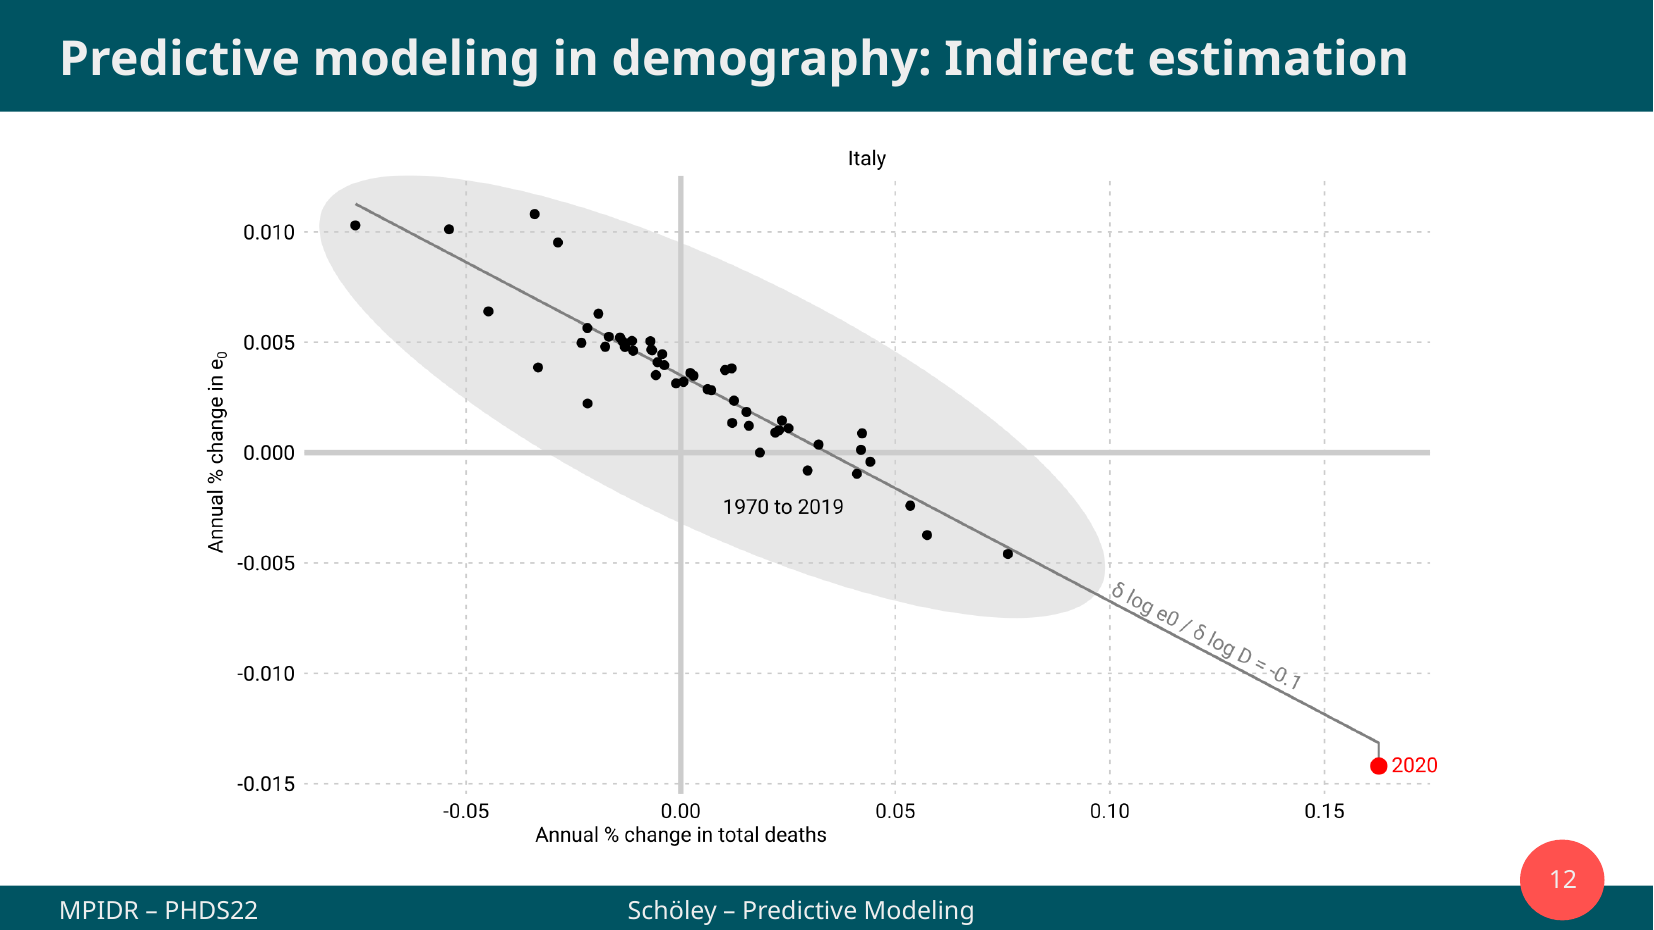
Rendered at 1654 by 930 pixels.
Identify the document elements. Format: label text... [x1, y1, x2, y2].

picture [195, 127, 1458, 880]
title Predictive modeling in demography: Indirect estimation [58, 0, 1594, 117]
